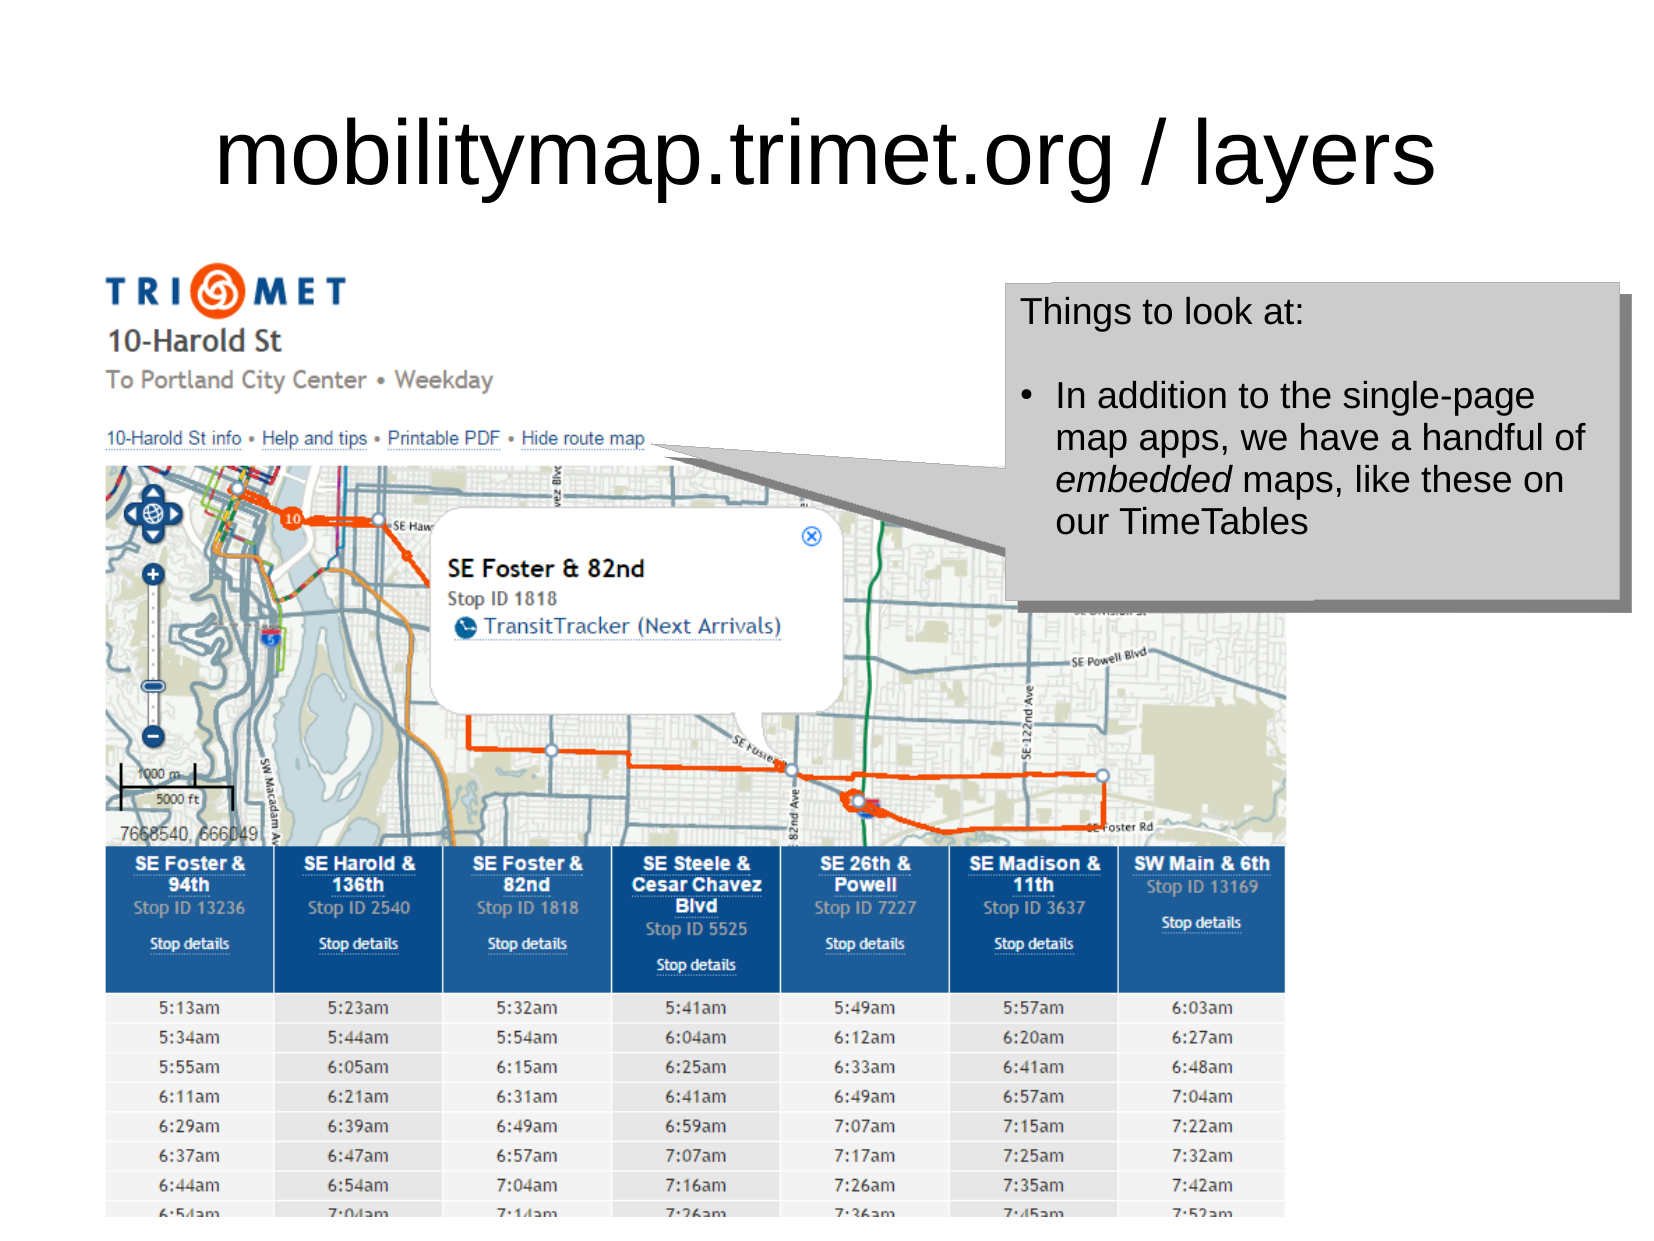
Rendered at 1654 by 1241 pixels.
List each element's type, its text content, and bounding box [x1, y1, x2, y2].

picture [85, 249, 1306, 1217]
title mobilitymap.trimet.org / layers [82, 49, 1571, 257]
text_box Things to look at: In addition to the single-page map apps, we have a handful of embedded maps, like these on our TimeTables [651, 282, 1620, 601]
